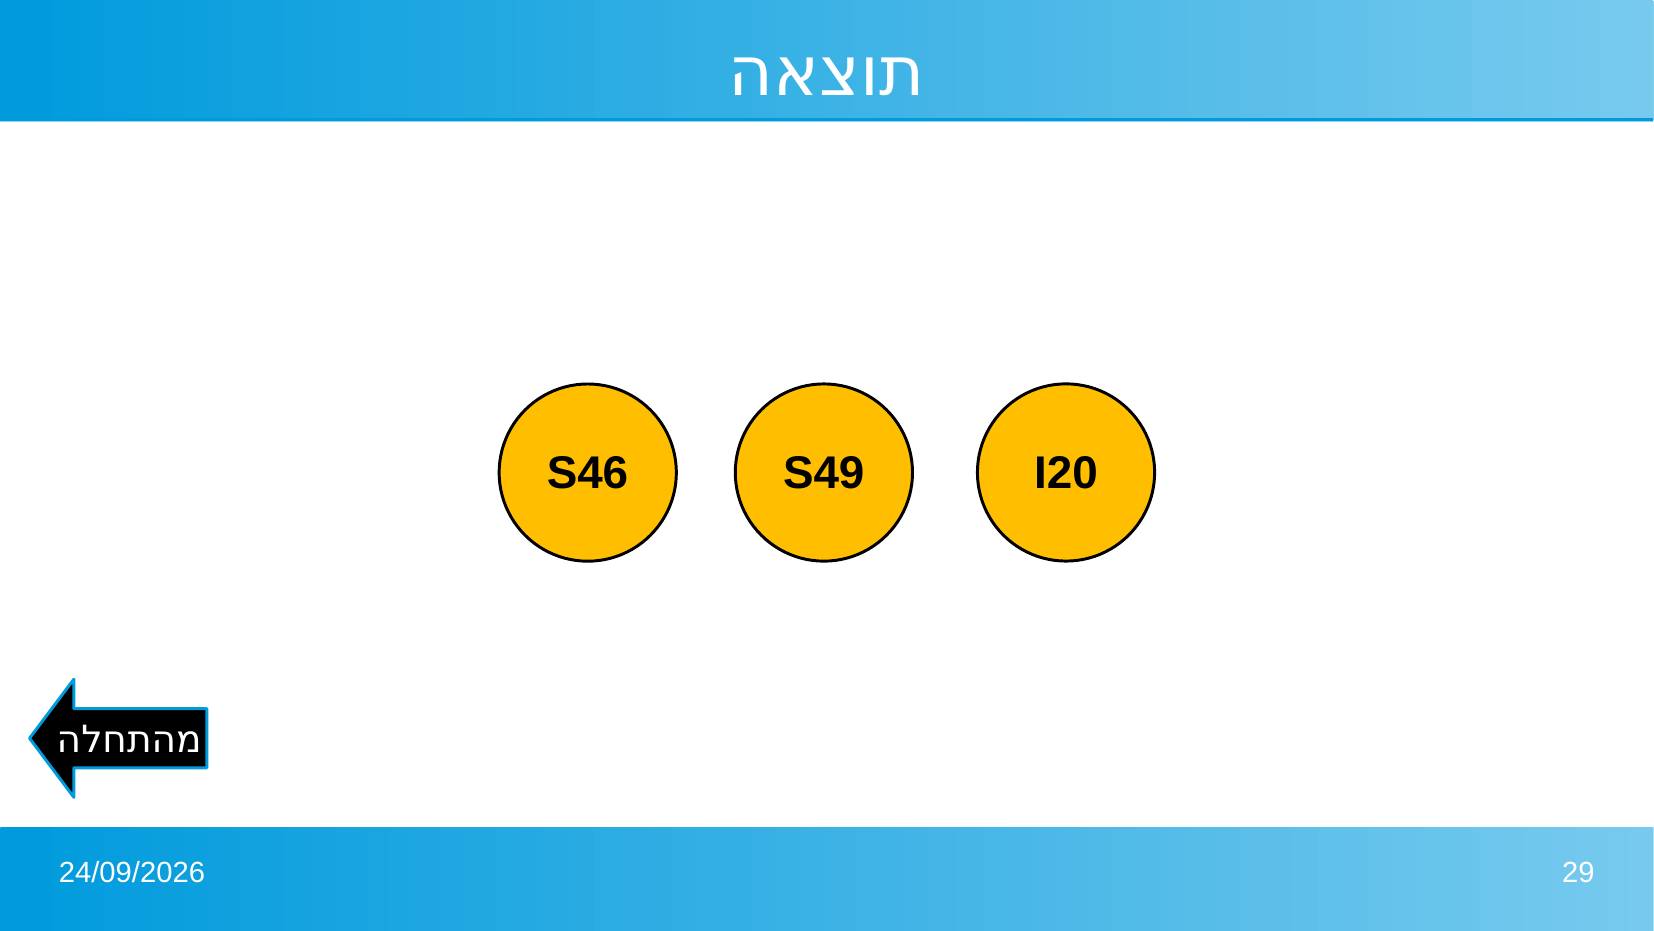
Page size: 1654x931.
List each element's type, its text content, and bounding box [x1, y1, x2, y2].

title תוצאה [59, 21, 1595, 116]
text_box מהתחלה [29, 679, 207, 798]
text_box I20 [977, 383, 1155, 562]
text_box S49 [735, 383, 913, 562]
text_box S46 [499, 383, 677, 562]
